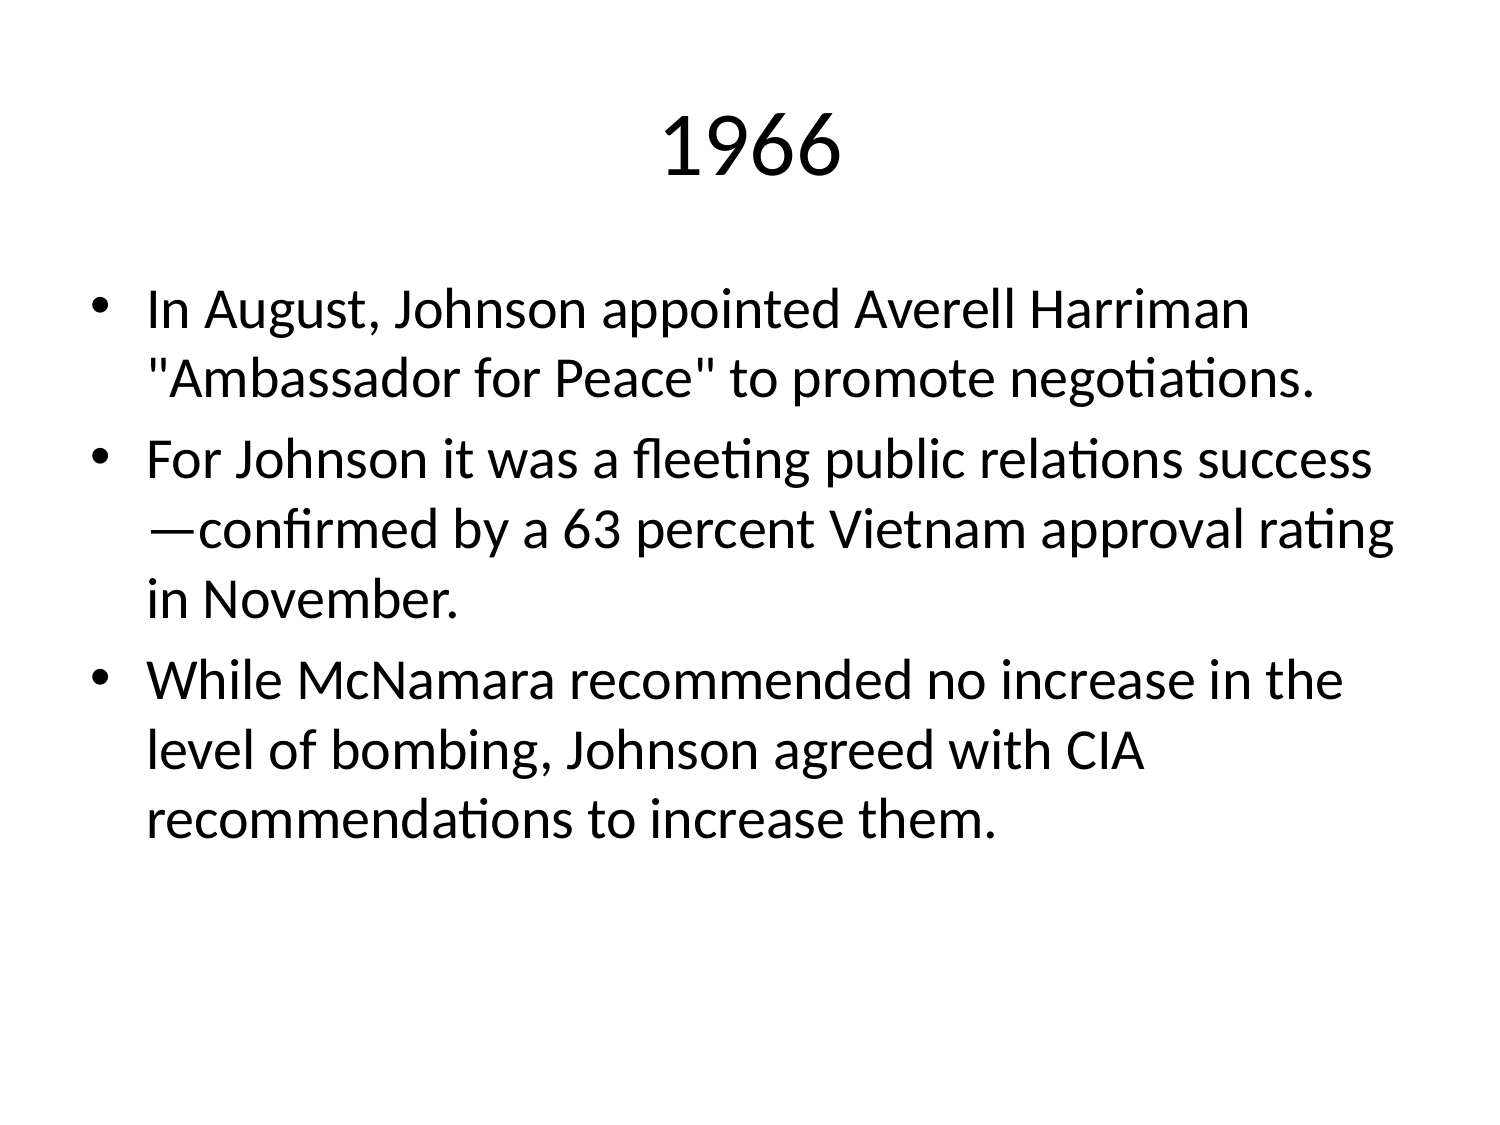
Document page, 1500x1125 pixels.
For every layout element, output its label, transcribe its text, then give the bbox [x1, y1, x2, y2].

list In August, Johnson appointed Averell Harriman "Ambassador for Peace" to promote negotiations. For Johnson it was a fleeting public relations success—confirmed by a 63 percent Vietnam approval rating in November. While McNamara recommended no increase in the level of bombing, Johnson agreed with CIA recommendations to increase them. [75, 262, 1425, 1005]
title 1966 [75, 45, 1425, 233]
